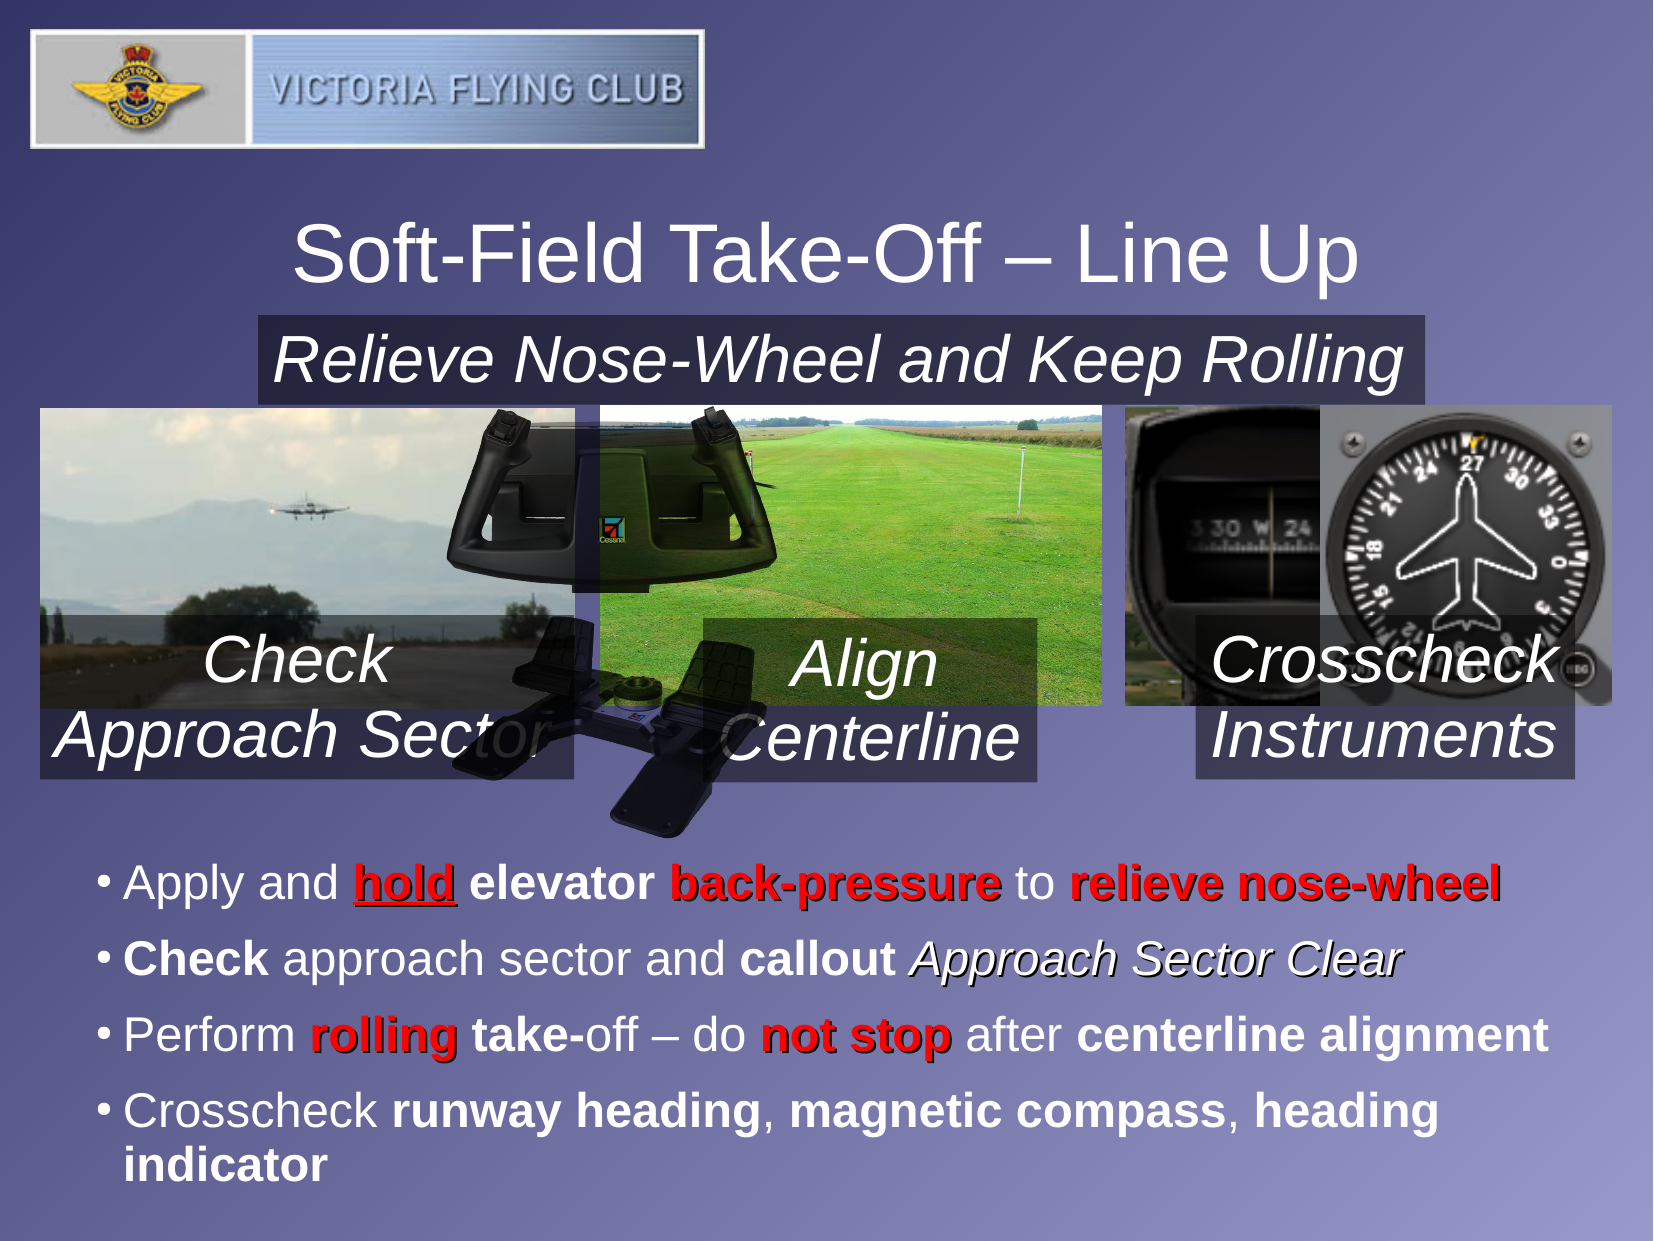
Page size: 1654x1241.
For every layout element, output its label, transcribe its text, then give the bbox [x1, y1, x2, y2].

text_box Check Approach Sector [40, 615, 450, 780]
picture [40, 405, 1102, 841]
title Soft-Field Take-Off – Line Up [82, 150, 1571, 358]
text_box Relieve Nose-Wheel and Keep Rolling [258, 315, 1426, 405]
list Apply and hold elevator back-pressure to relieve nose-wheel Check approach sector and callout Approach Sector Clear Perform rolling take-off – do not stop after centerline alignment Crosscheck runway heading, magnetic compass, heading indicator [82, 855, 1571, 1201]
text_box Crosscheck Instruments [1195, 615, 1576, 780]
text_box Align Centerline [769, 618, 1038, 783]
picture [1125, 405, 1612, 706]
picture [30, 29, 705, 149]
